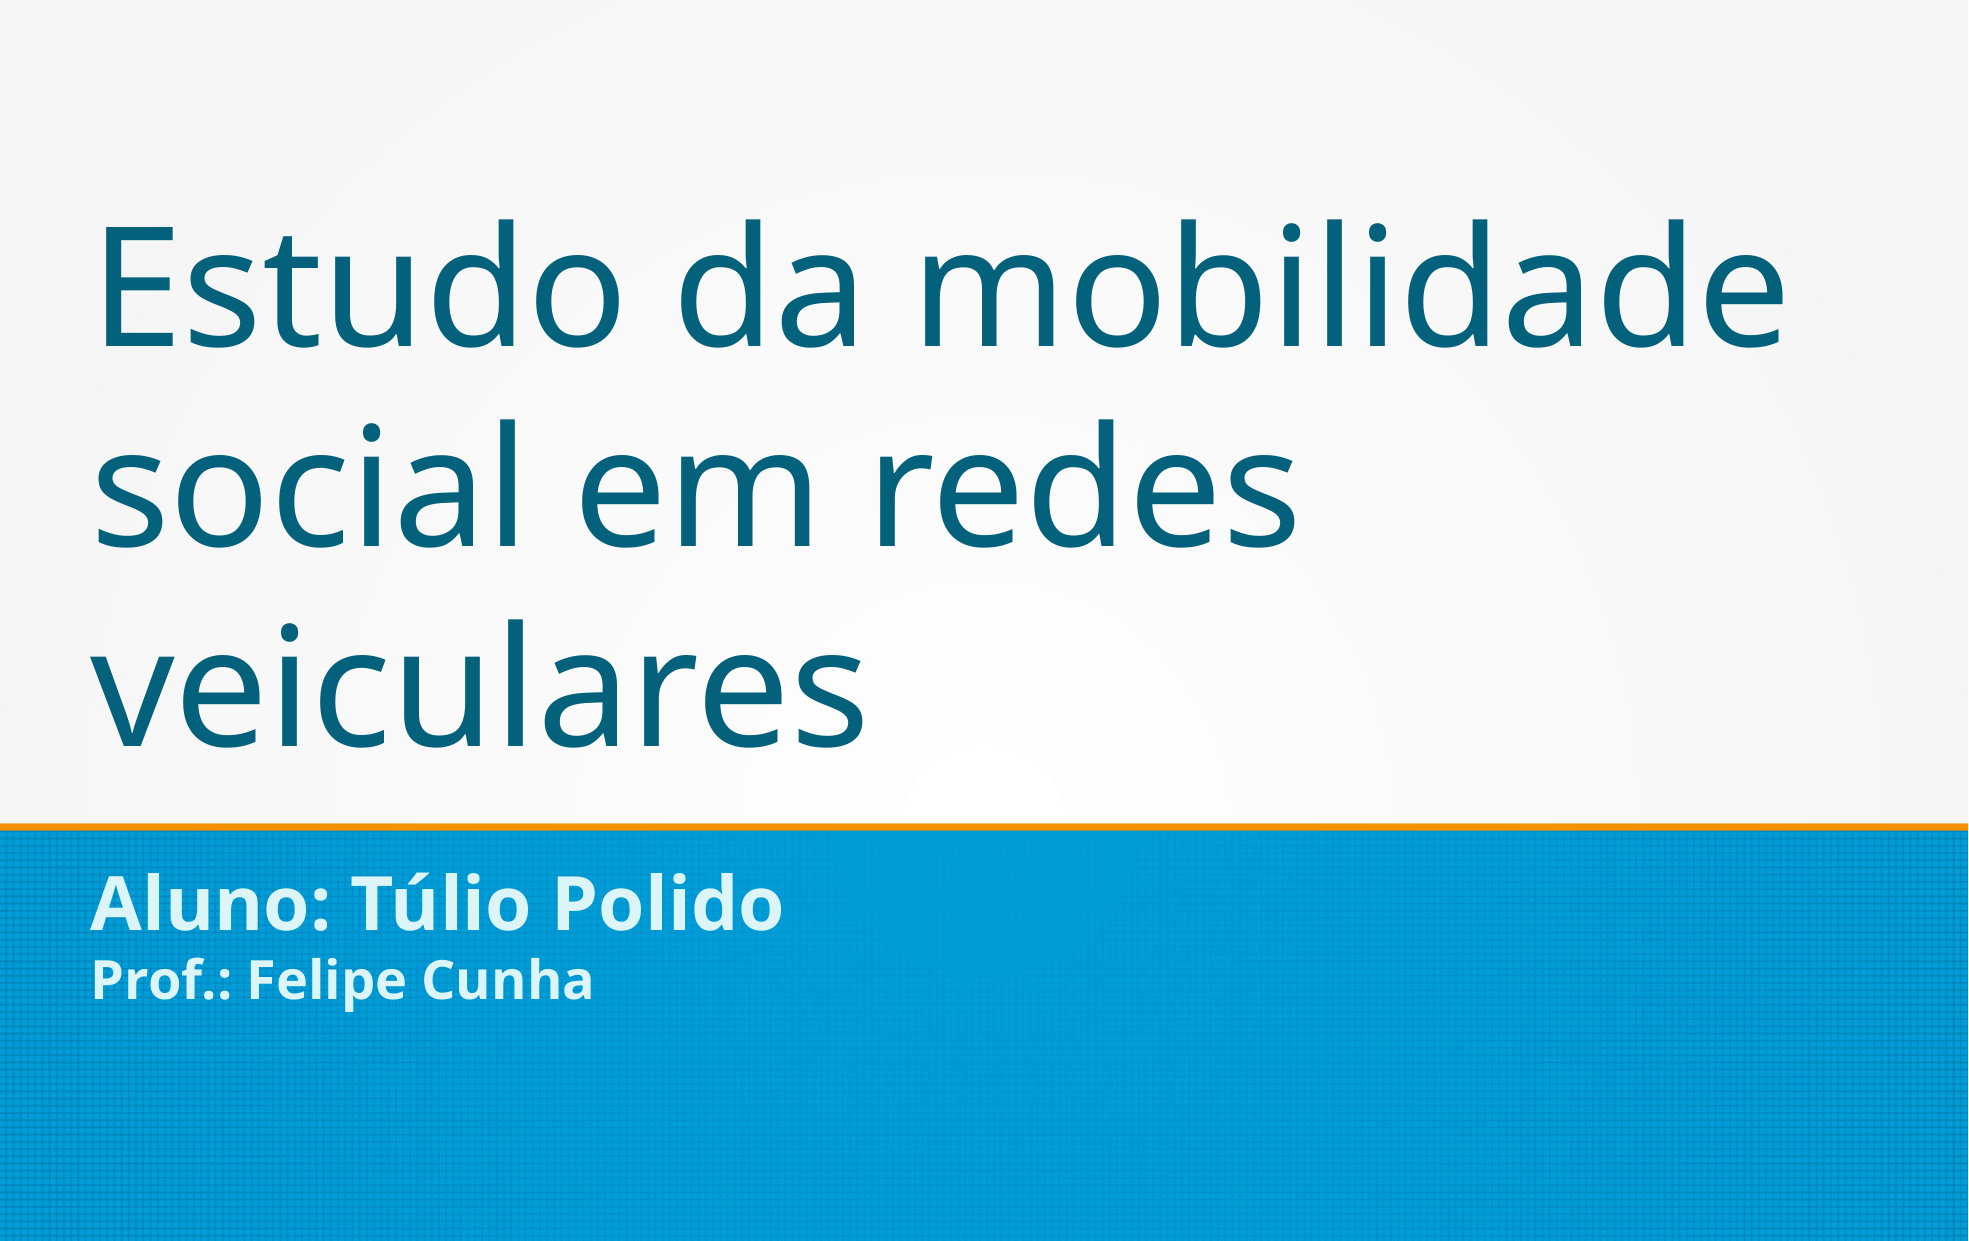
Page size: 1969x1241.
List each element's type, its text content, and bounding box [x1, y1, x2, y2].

text_box Aluno: Túlio Polido Prof.: Felipe Cunha [90, 855, 1861, 1011]
text_box Estudo da mobilidade social em redes veiculares [89, 49, 1862, 780]
picture [0, 0, 1969, 830]
